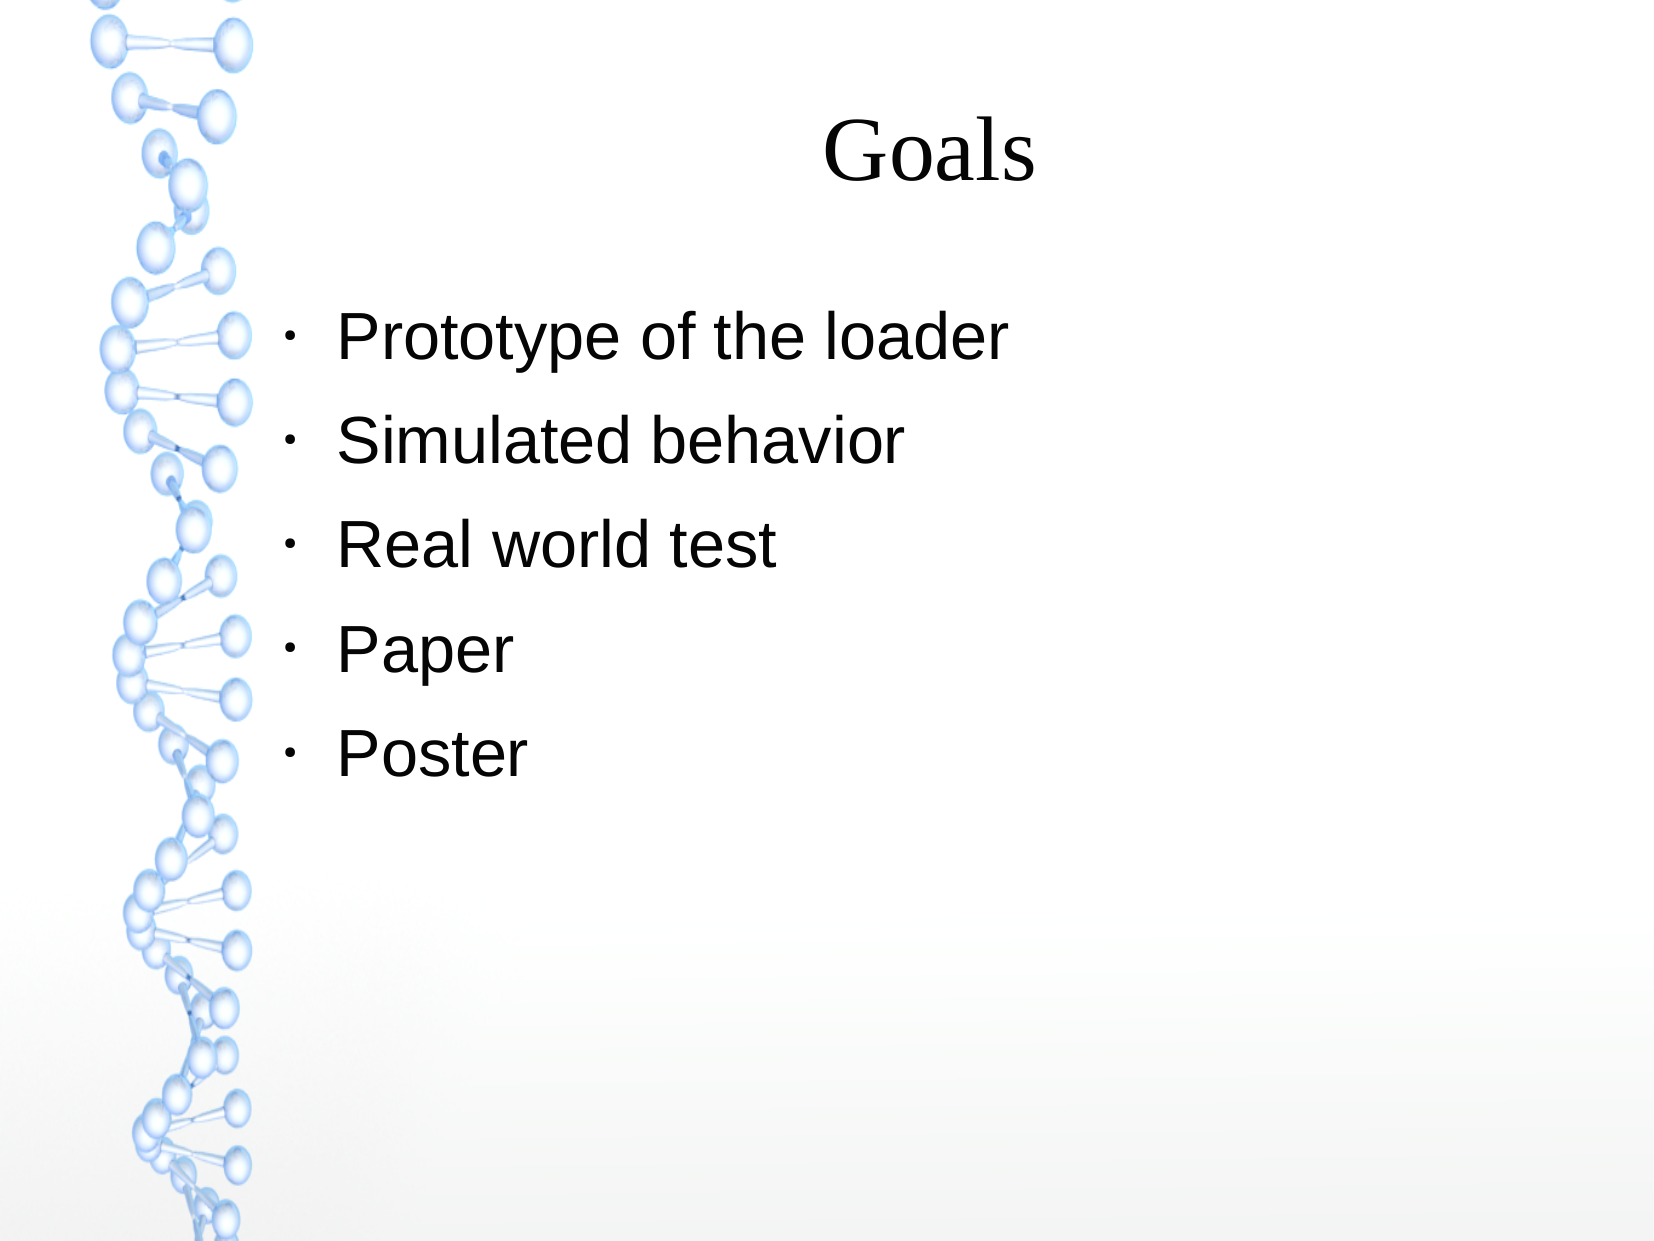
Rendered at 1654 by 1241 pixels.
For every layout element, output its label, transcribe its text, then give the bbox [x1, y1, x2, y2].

picture [0, 0, 1654, 1241]
title Goals [265, 47, 1595, 252]
list Prototype of the loader Simulated behavior Real world test Paper Poster [265, 299, 1595, 1019]
